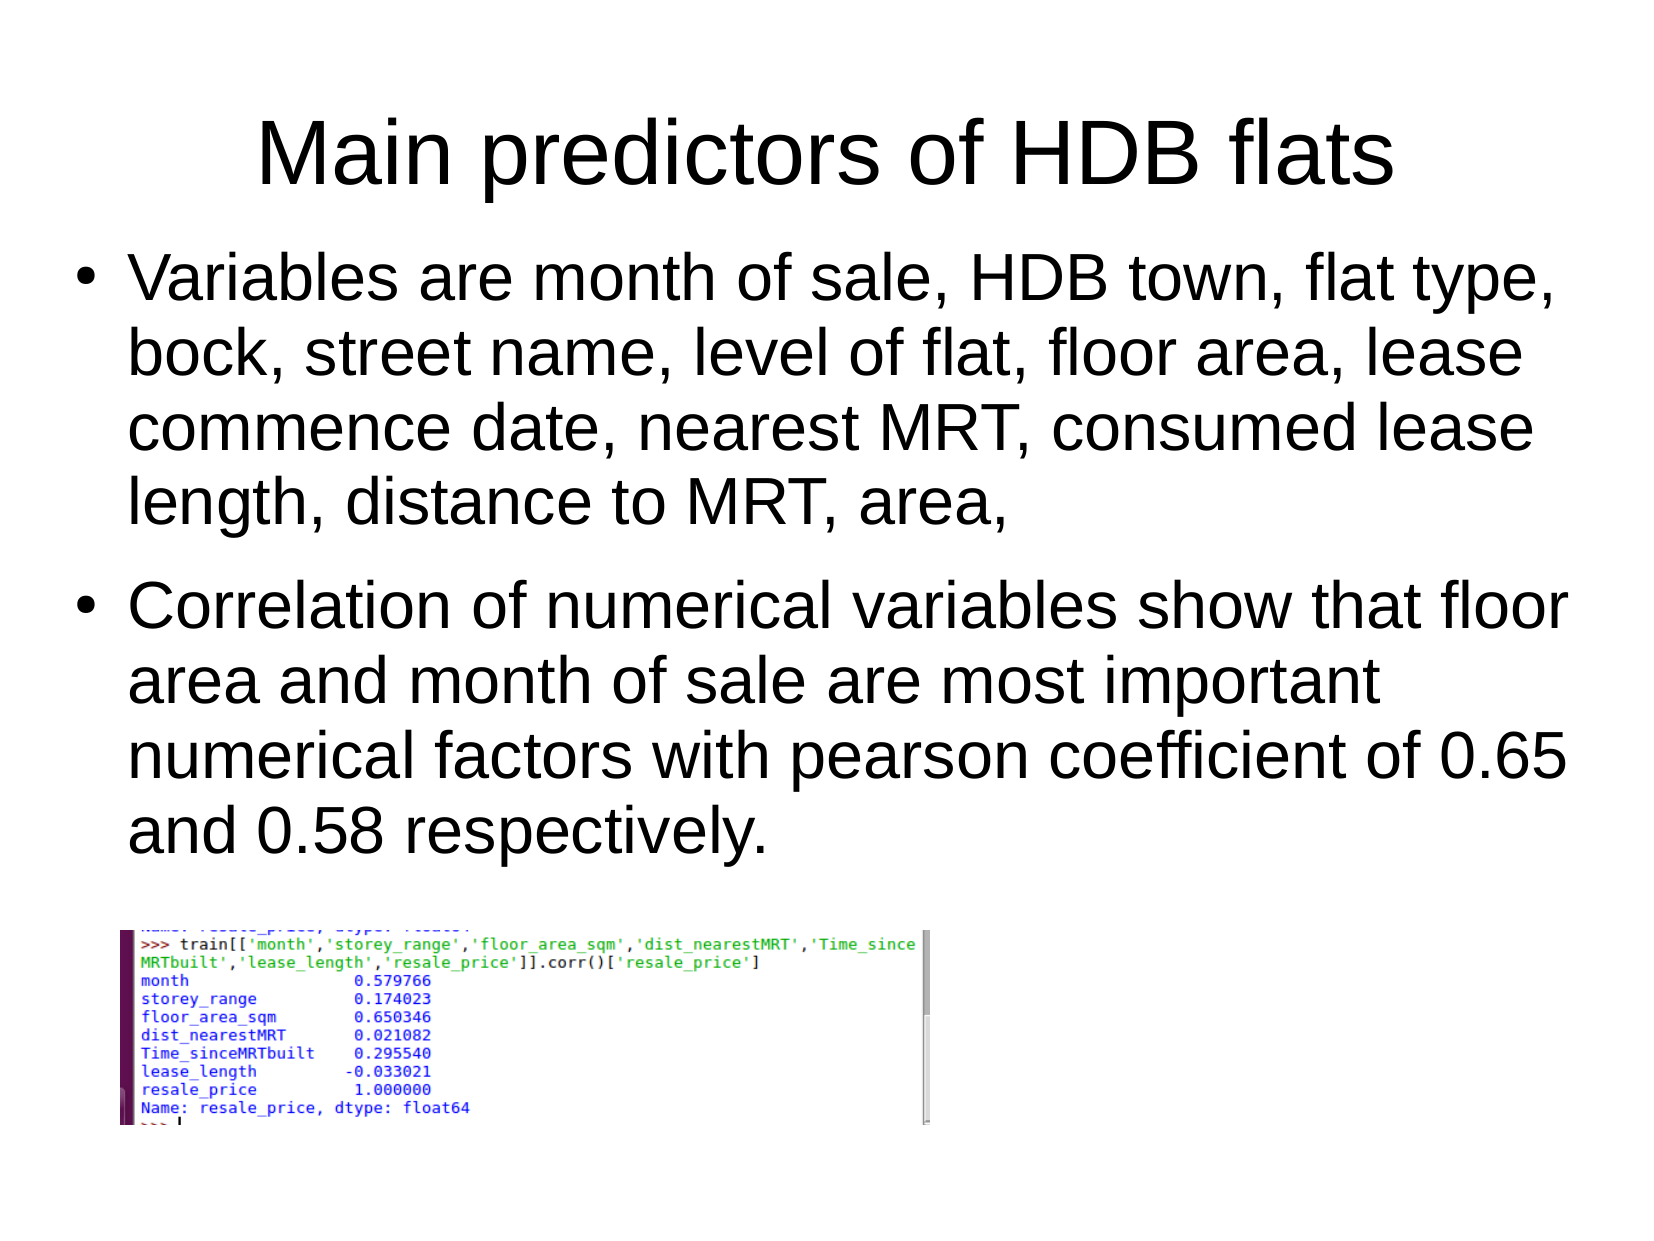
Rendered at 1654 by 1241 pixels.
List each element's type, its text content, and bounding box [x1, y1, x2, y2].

title Main predictors of HDB flats [82, 49, 1571, 240]
picture [120, 930, 930, 1125]
list Variables are month of sale, HDB town, flat type, bock, street name, level of flat, floor area, lease commence date, nearest MRT, consumed lease length, distance to MRT, area, Correlation of numerical variables show that floor area and month of sale are most important numerical factors with pearson coefficient of 0.65 and 0.58 respectively. [56, 240, 1606, 960]
